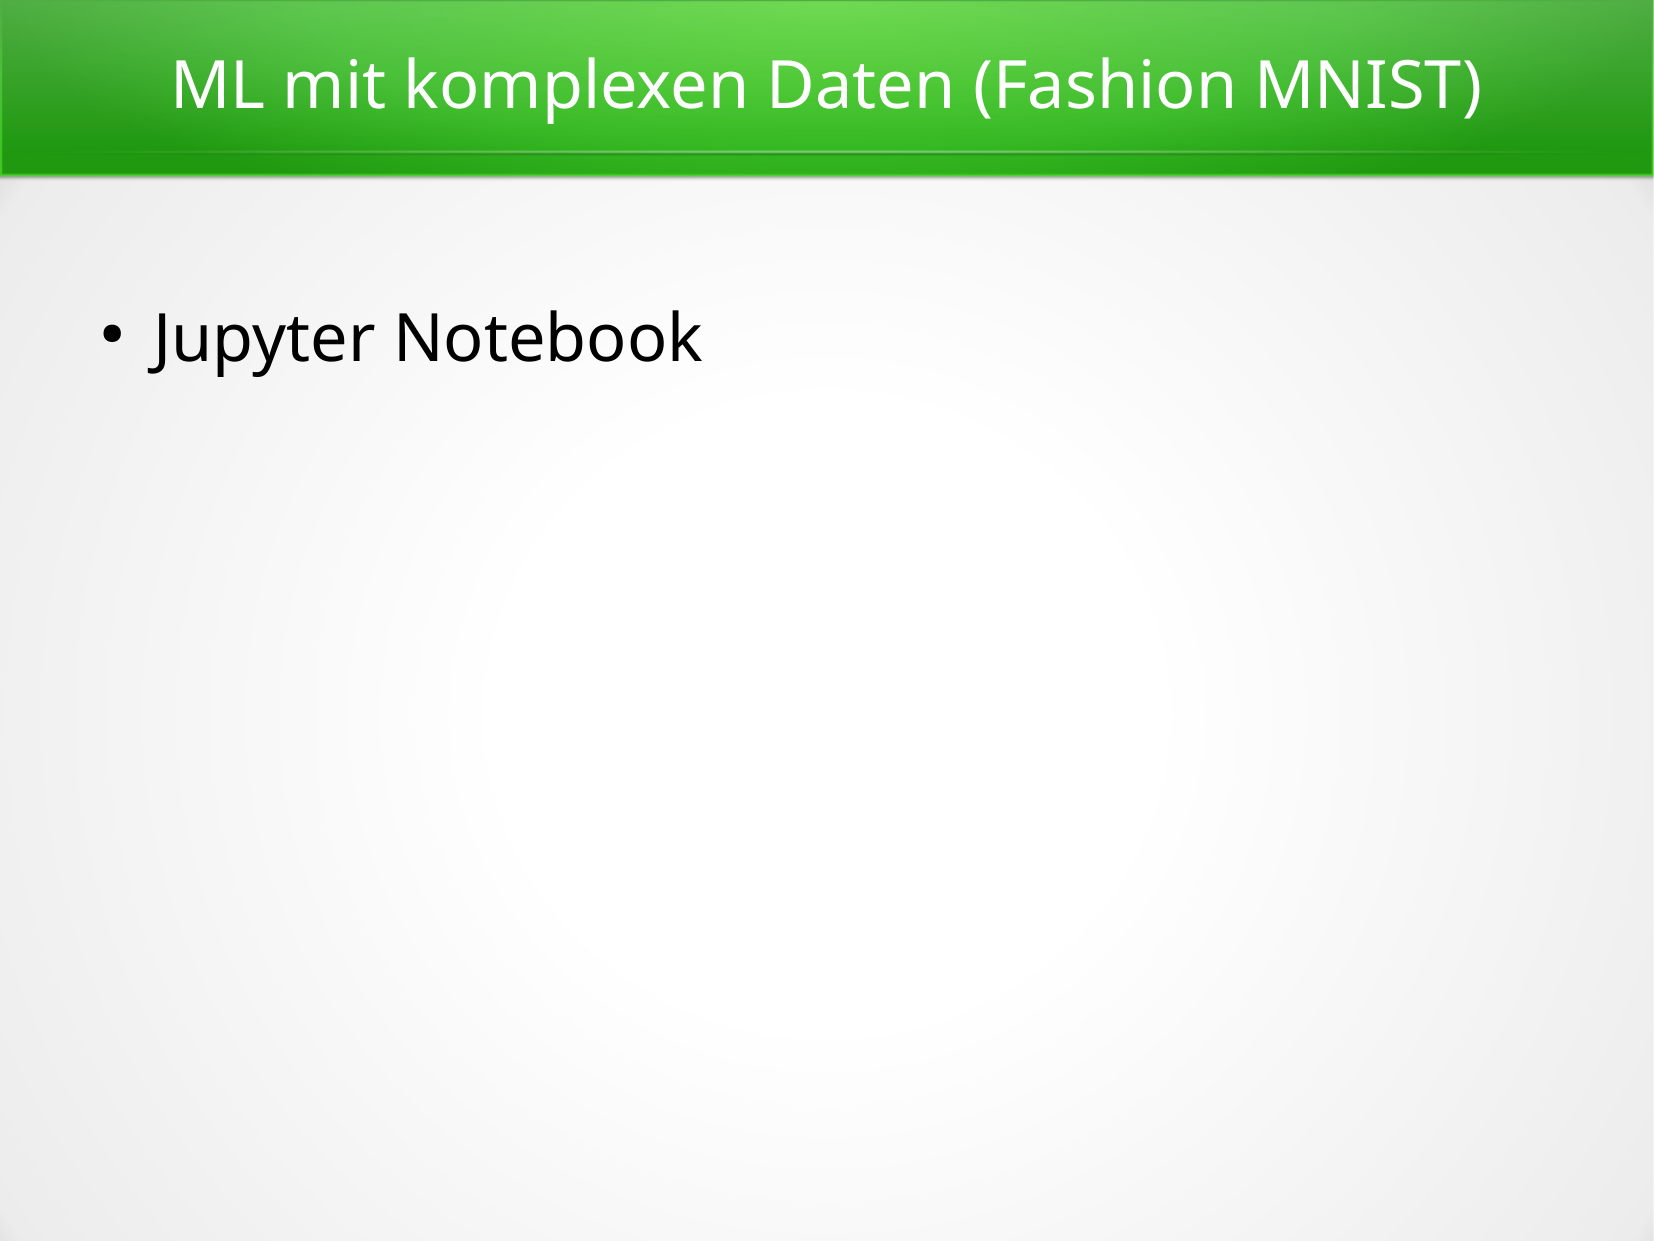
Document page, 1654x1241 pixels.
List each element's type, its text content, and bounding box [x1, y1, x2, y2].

list Jupyter Notebook [82, 290, 1571, 1010]
title ML mit komplexen Daten (Fashion MNIST) [82, 11, 1571, 154]
picture [0, 0, 1654, 1241]
